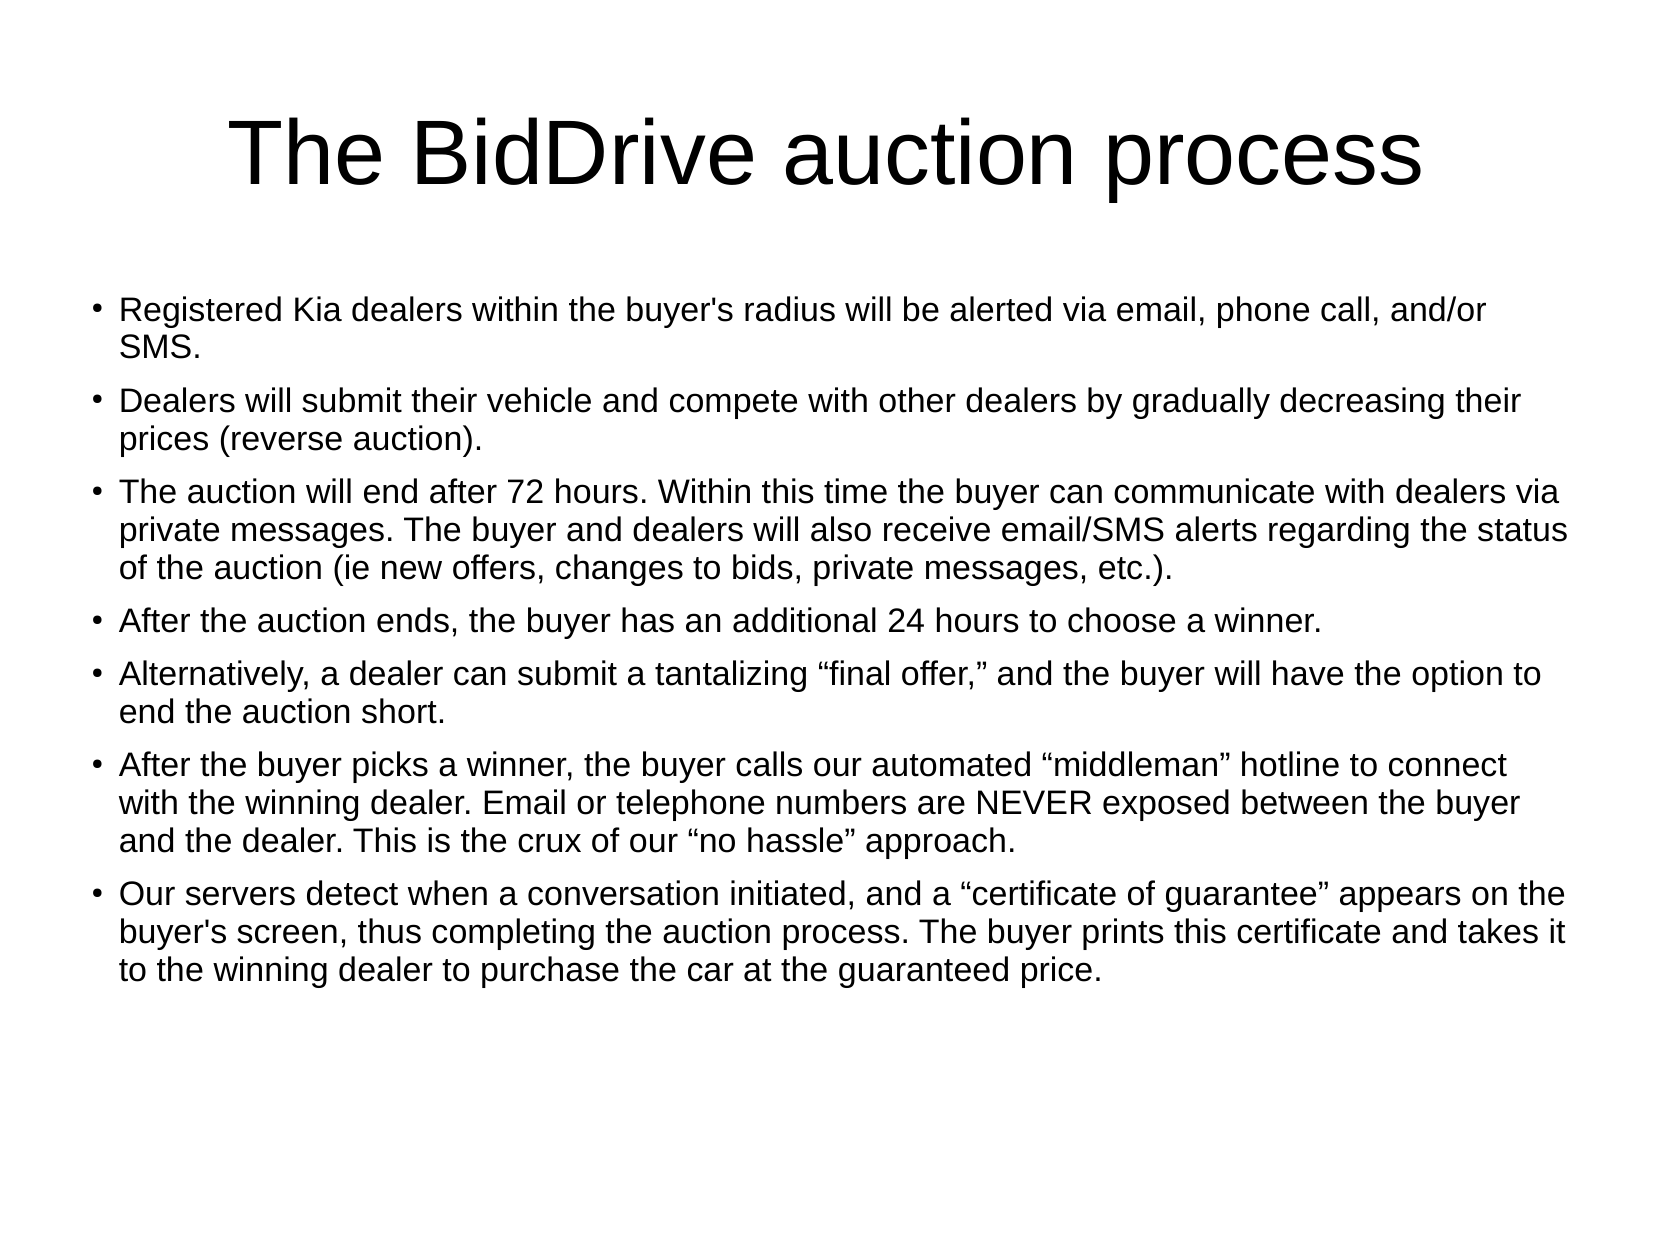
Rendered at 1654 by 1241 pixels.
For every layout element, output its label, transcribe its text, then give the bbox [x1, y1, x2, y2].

title The BidDrive auction process [82, 49, 1571, 257]
list Registered Kia dealers within the buyer's radius will be alerted via email, phone call, and/or SMS. Dealers will submit their vehicle and compete with other dealers by gradually decreasing their prices (reverse auction). The auction will end after 72 hours. Within this time the buyer can communicate with dealers via private messages. The buyer and dealers will also receive email/SMS alerts regarding the status of the auction (ie new offers, changes to bids, private messages, etc.). After the auction ends, the buyer has an additional 24 hours to choose a winner. Alternatively, a dealer can submit a tantalizing “final offer,” and the buyer will have the option to end the auction short. After the buyer picks a winner, the buyer calls our automated “middleman” hotline to connect with the winning dealer. Email or telephone numbers are NEVER exposed between the buyer and the dealer. This is the crux of our “no hassle” approach. Our servers detect when a conversation initiated, and a “certificate of guarantee” appears on the buyer's screen, thus completing the auction process. The buyer prints this certificate and takes it to the winning dealer to purchase the car at the guaranteed price. [82, 290, 1571, 1010]
